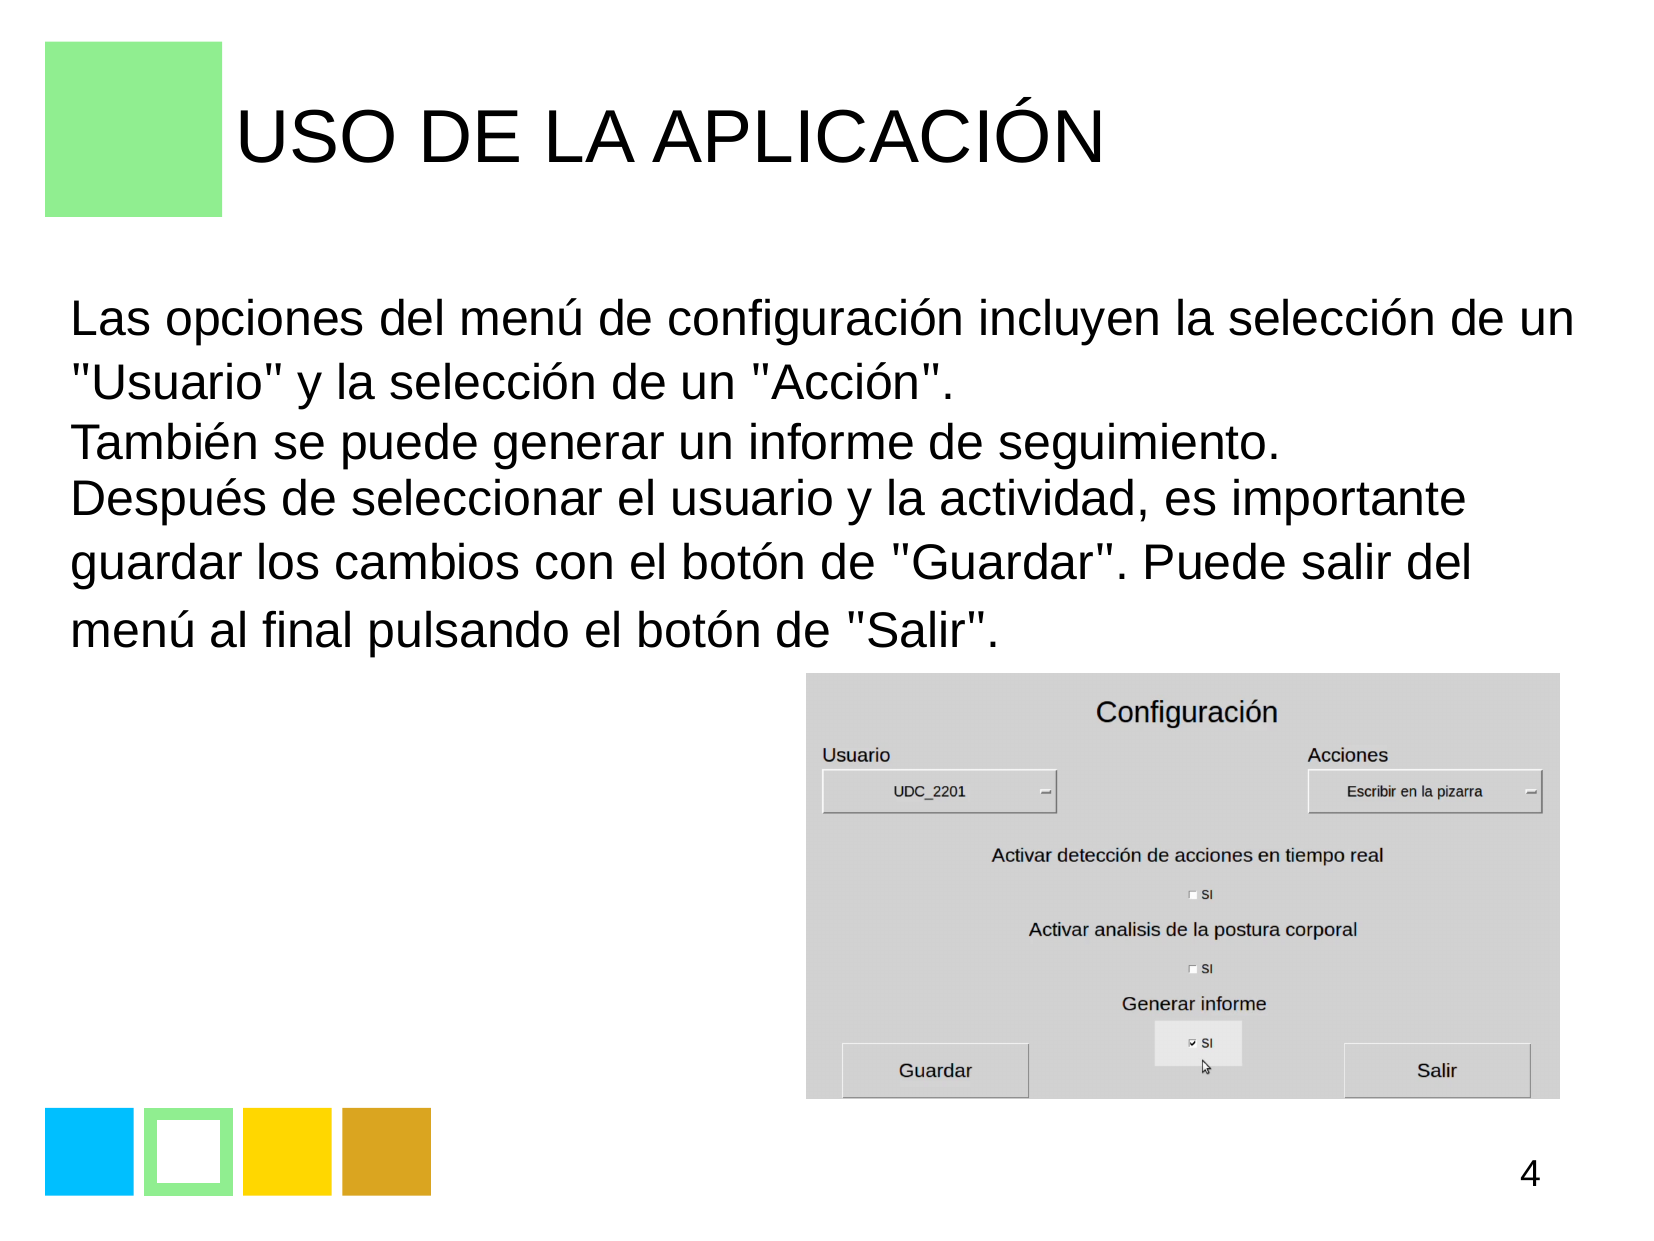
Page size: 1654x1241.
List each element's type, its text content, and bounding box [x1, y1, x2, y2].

title USO DE LA APLICACIÓN [82, 49, 1571, 213]
picture [806, 673, 1560, 1099]
text_box <number> [1505, 1145, 1654, 1217]
subtitle Las opciones del menú de configuración incluyen la selección de un "Usuario" y la selección de un "Acción". También se puede generar un informe de seguimiento. Después de seleccionar el usuario y la actividad, es importante guardar los cambios con el botón de "Guardar". Puede salir del menú al final pulsando el botón de "Salir". [70, 290, 1607, 1010]
